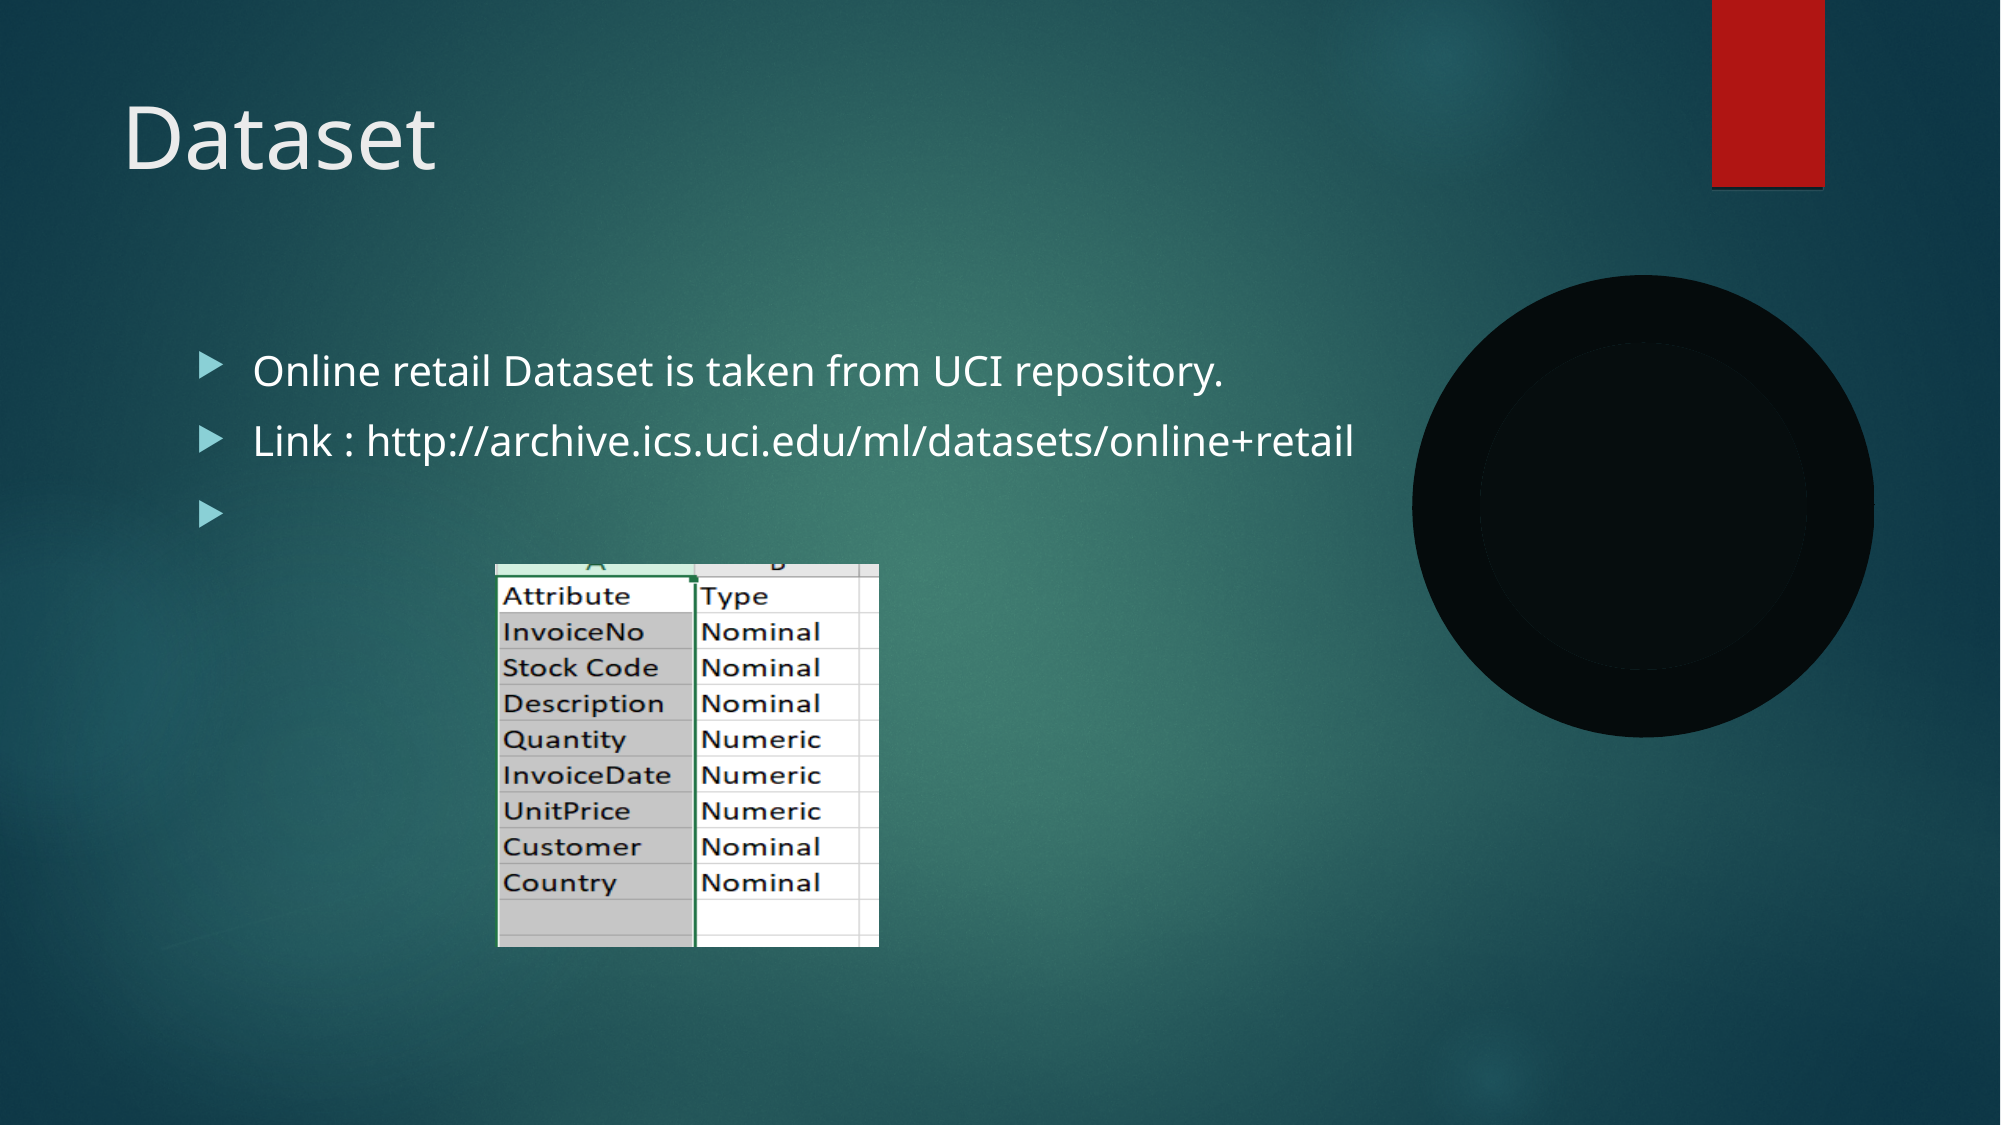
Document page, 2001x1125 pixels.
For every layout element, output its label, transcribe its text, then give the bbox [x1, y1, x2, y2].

list Online retail Dataset is taken from UCI repository. Link : http://archive.ics.uci.edu/ml/datasets/online+retail [181, 336, 1649, 1026]
picture [495, 564, 879, 947]
title Dataset [106, 74, 1649, 305]
